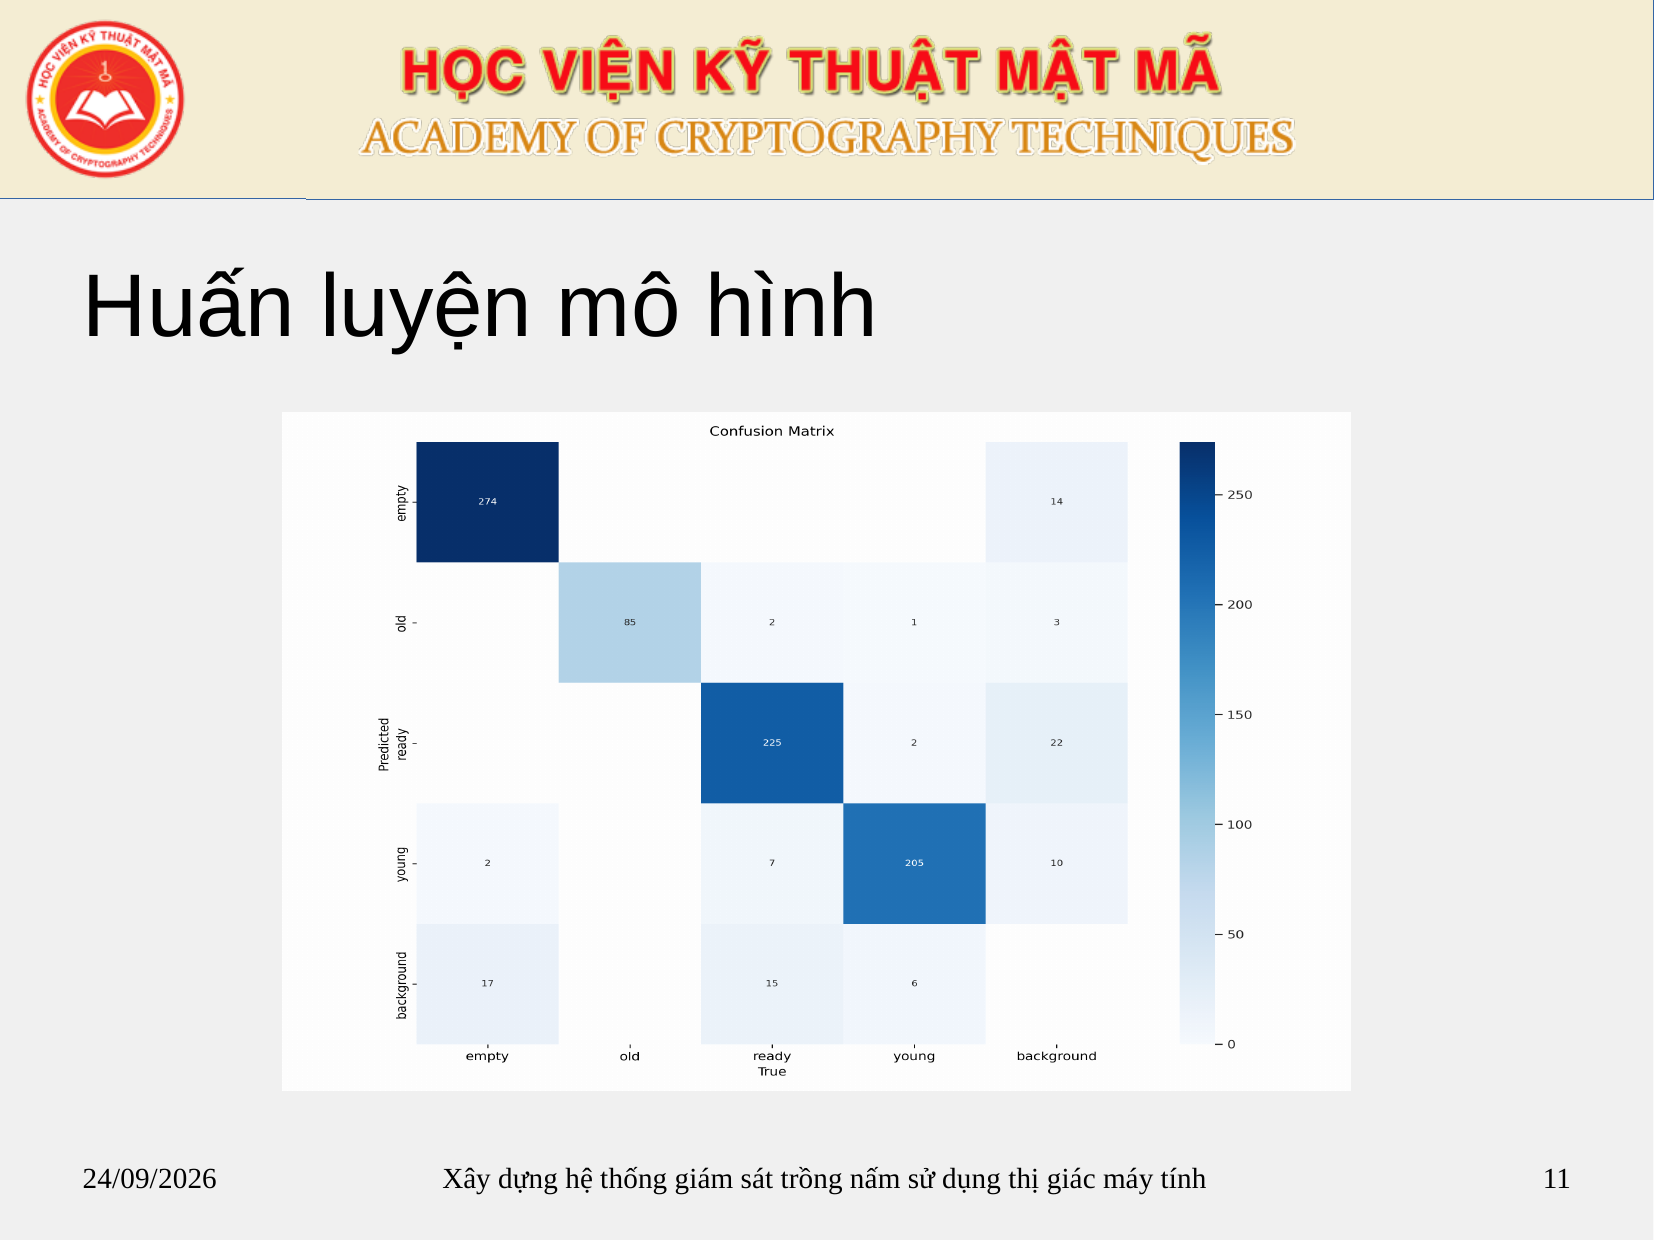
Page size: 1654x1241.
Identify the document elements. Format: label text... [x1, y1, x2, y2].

picture [282, 412, 1351, 1091]
picture [358, 31, 1296, 165]
title Huấn luyện mô hình [82, 236, 1576, 375]
picture [17, 11, 194, 188]
